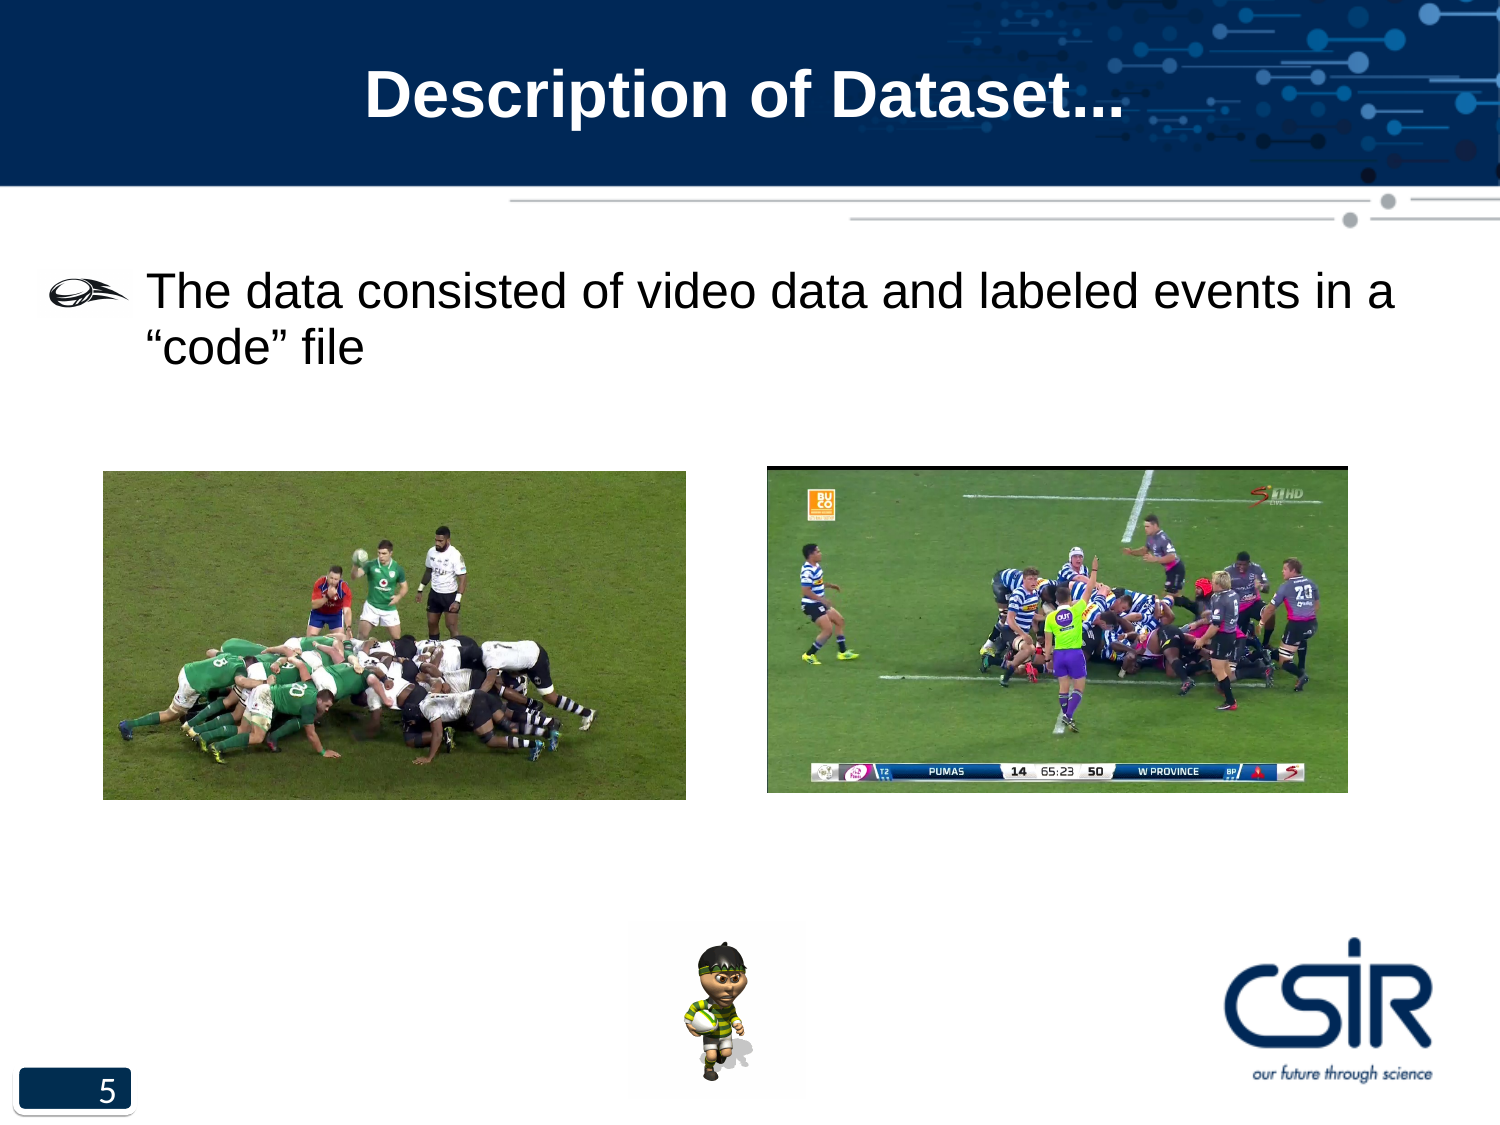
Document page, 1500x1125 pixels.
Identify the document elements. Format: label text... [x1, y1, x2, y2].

picture [0, 0, 1500, 1125]
title Description of Dataset... [70, 11, 1421, 178]
list The data consisted of video data and labeled events in a “code” file [75, 263, 1425, 934]
